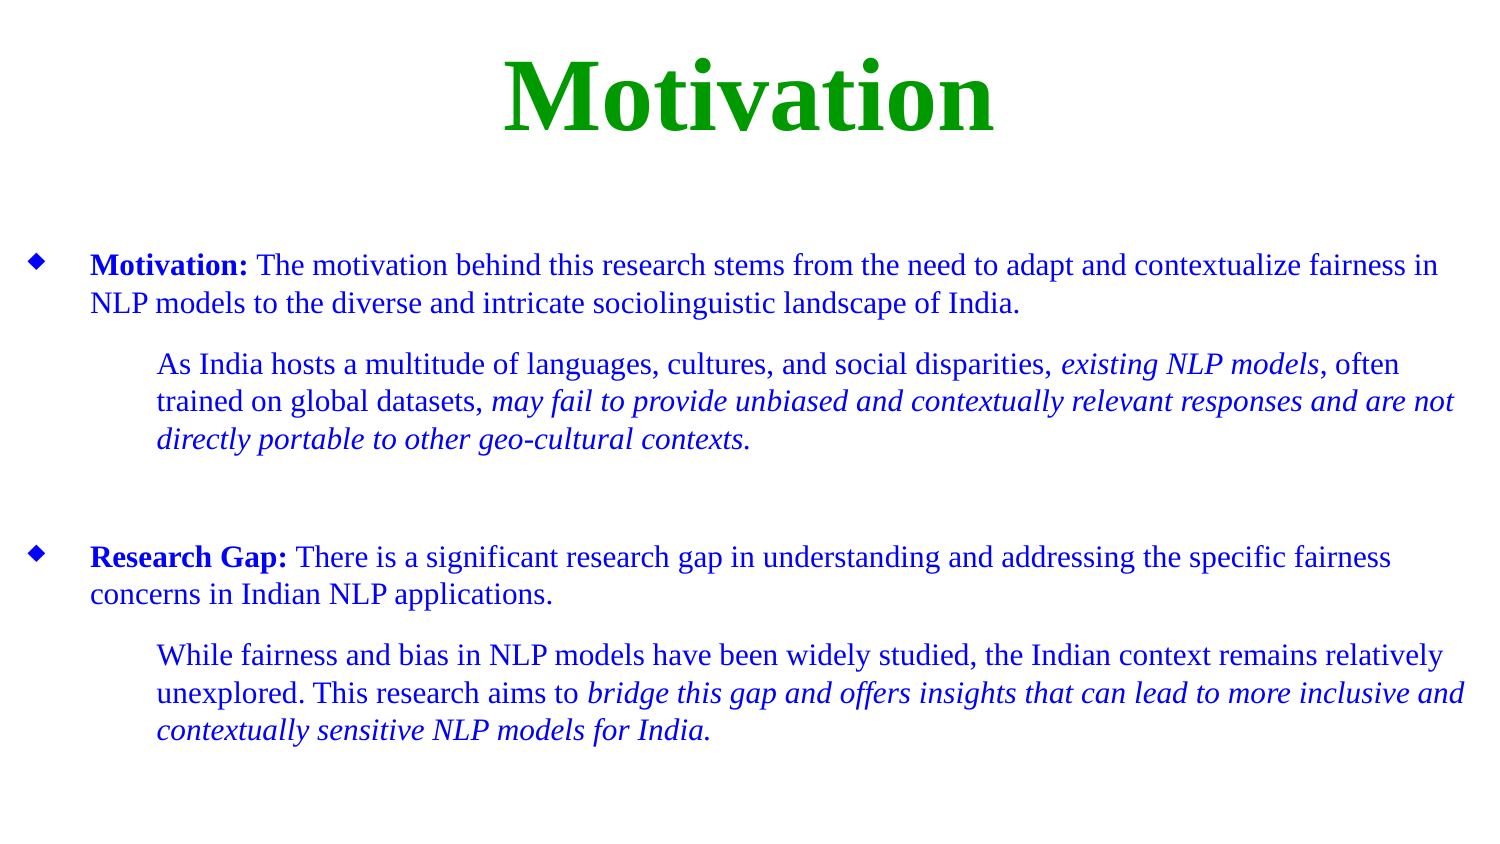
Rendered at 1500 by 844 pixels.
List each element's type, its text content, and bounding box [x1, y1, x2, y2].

title Motivation [0, 0, 1500, 147]
list Motivation: The motivation behind this research stems from the need to adapt and contextualize fairness in NLP models to the diverse and intricate sociolinguistic landscape of India. As India hosts a multitude of languages, cultures, and social disparities, existing NLP models, often trained on global datasets, may fail to provide unbiased and contextually relevant responses and are not directly portable to other geo-cultural contexts. Research Gap: There is a significant research gap in understanding and addressing the specific fairness concerns in Indian NLP applications. While fairness and bias in NLP models have been widely studied, the Indian context remains relatively unexplored. This research aims to bridge this gap and offers insights that can lead to more inclusive and contextually sensitive NLP models for India. [0, 147, 1500, 844]
